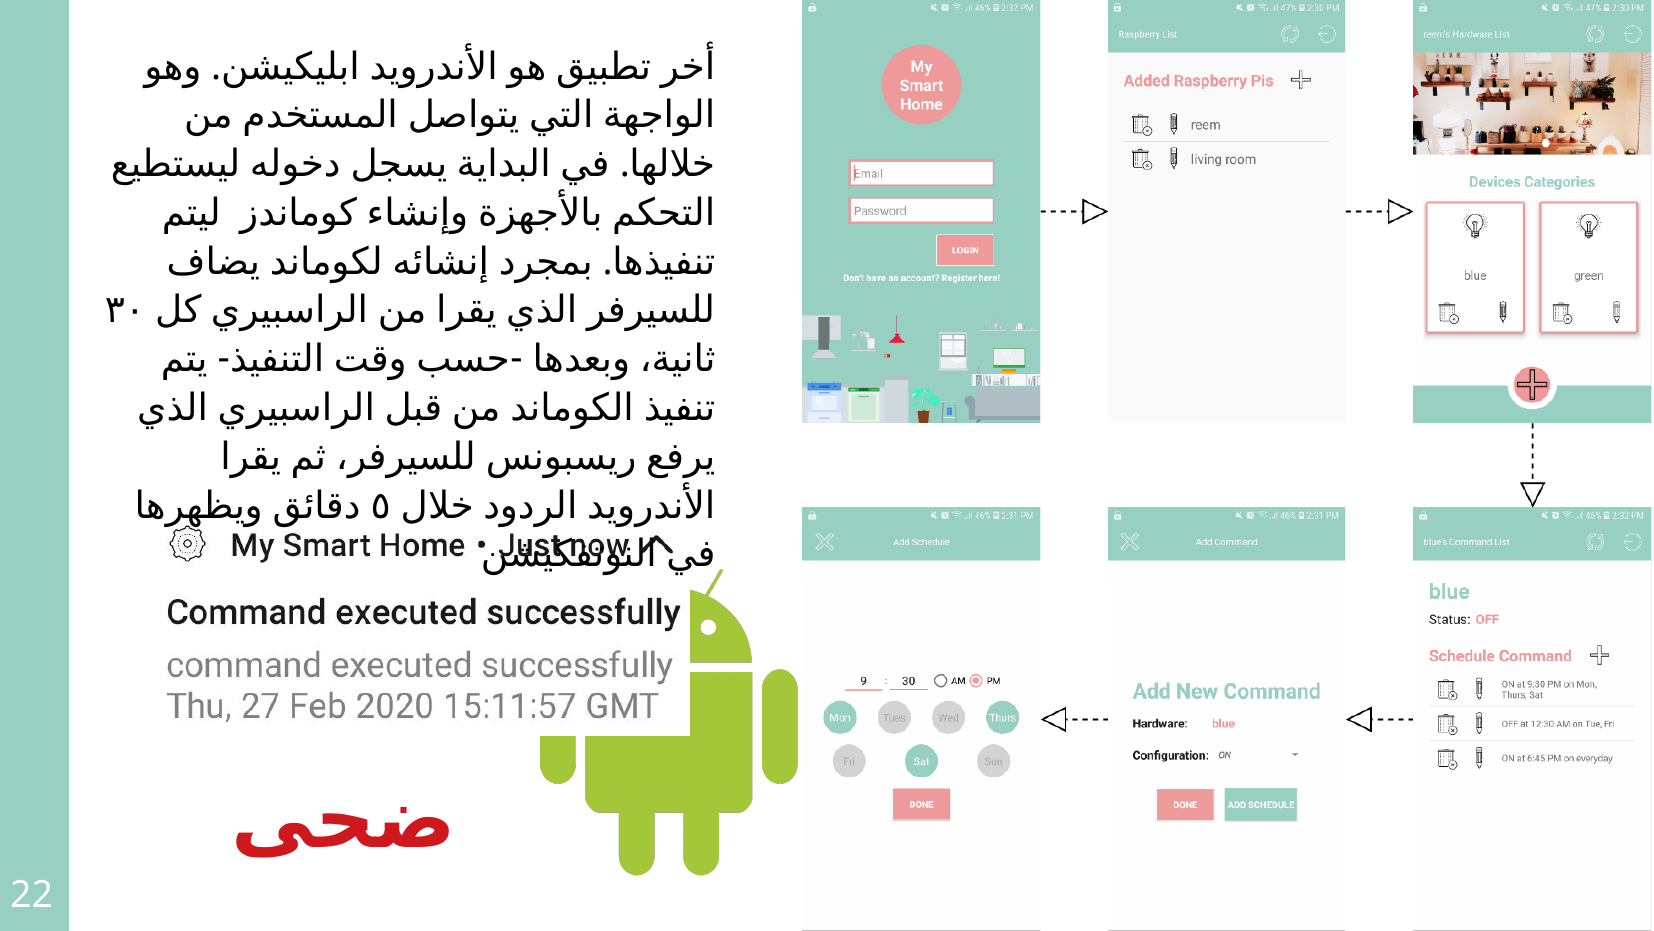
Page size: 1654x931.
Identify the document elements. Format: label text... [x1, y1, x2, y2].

picture [802, 0, 1652, 931]
text_box ضحى [216, 765, 407, 871]
text_box أخر تطبيق هو الأندرويد ابليكيشن. وهو الواجهة التي يتواصل المستخدم من خلالها. في البداية يسجل دخوله ليستطيع التحكم بالأجهزة وإنشاء كوماندز ليتم تنفيذها. بمجرد إنشائه لكوماند يضاف للسيرفر الذي يقرا من الراسبيري كل ٣٠ ثانية، وبعدها -حسب وقت التنفيذ- يتم تنفيذ الكوماند من قبل الراسبيري الذي يرفع ريسبونس للسيرفر، ثم يقرا الأندرويد الردود خلال ٥ دقائق ويظهرها في النوتفكيشن [90, 38, 751, 601]
picture [150, 569, 799, 878]
text_box [0, 0, 70, 860]
text_box <number> [0, 860, 132, 931]
